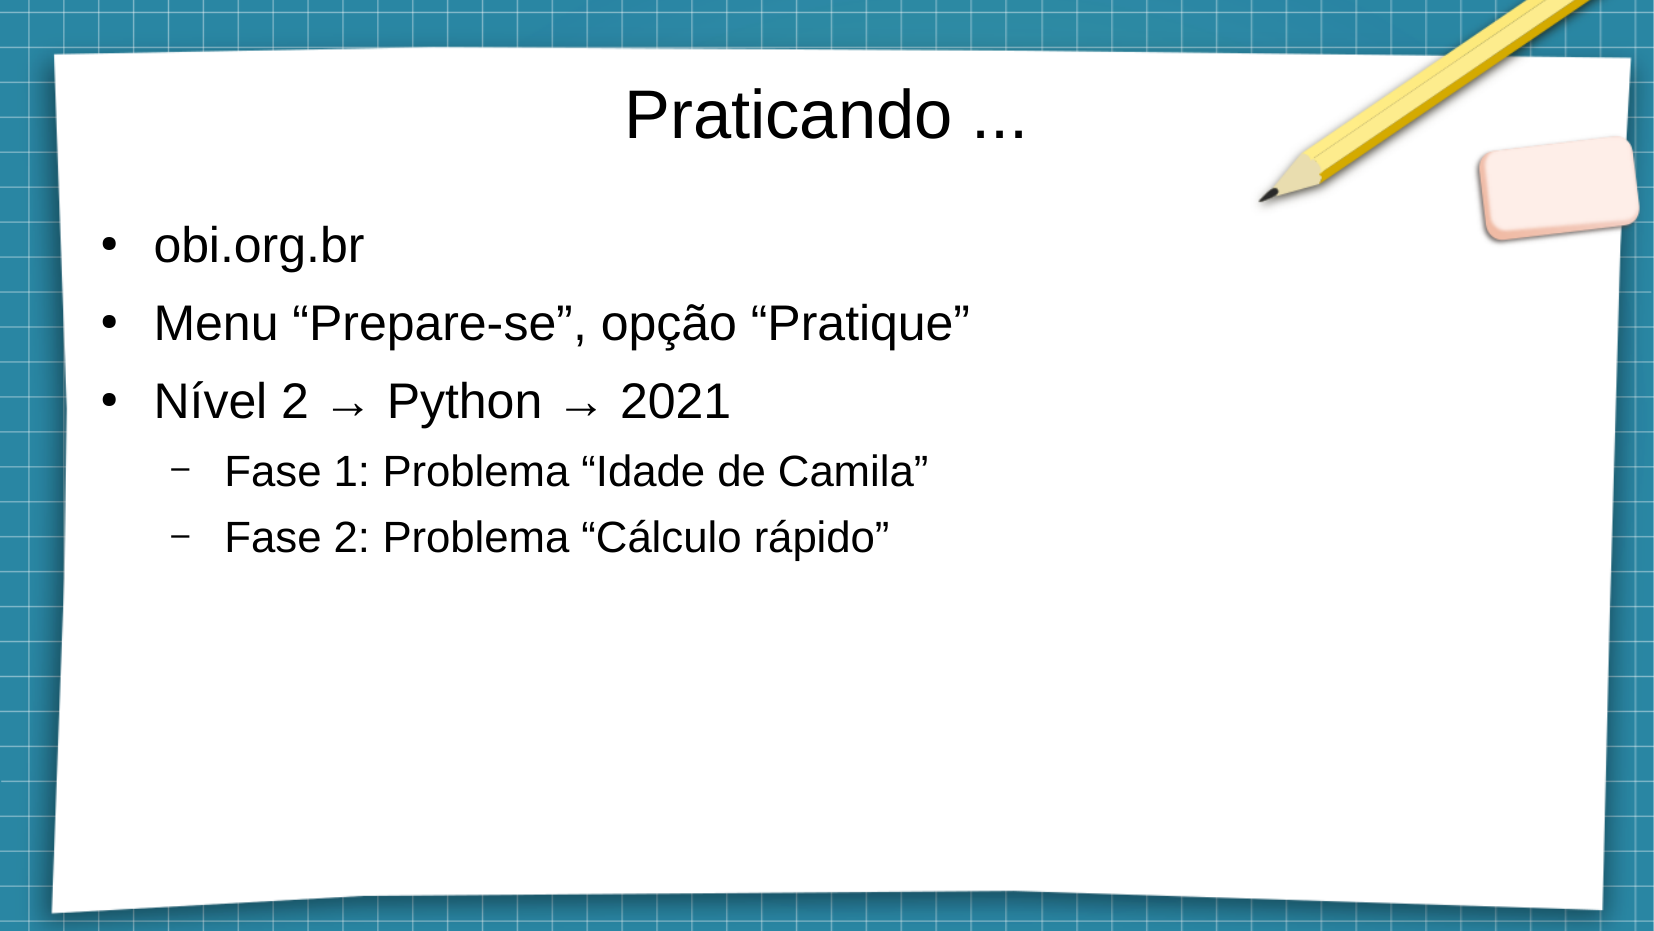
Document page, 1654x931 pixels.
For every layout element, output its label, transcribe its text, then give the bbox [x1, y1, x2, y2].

title Praticando ... [82, 37, 1571, 193]
picture [0, 0, 1654, 931]
list obi.org.br Menu “Prepare-se”, opção “Pratique” Nível 2 → Python → 2021 Fase 1: Problema “Idade de Camila” Fase 2: Problema “Cálculo rápido” [82, 217, 1571, 758]
